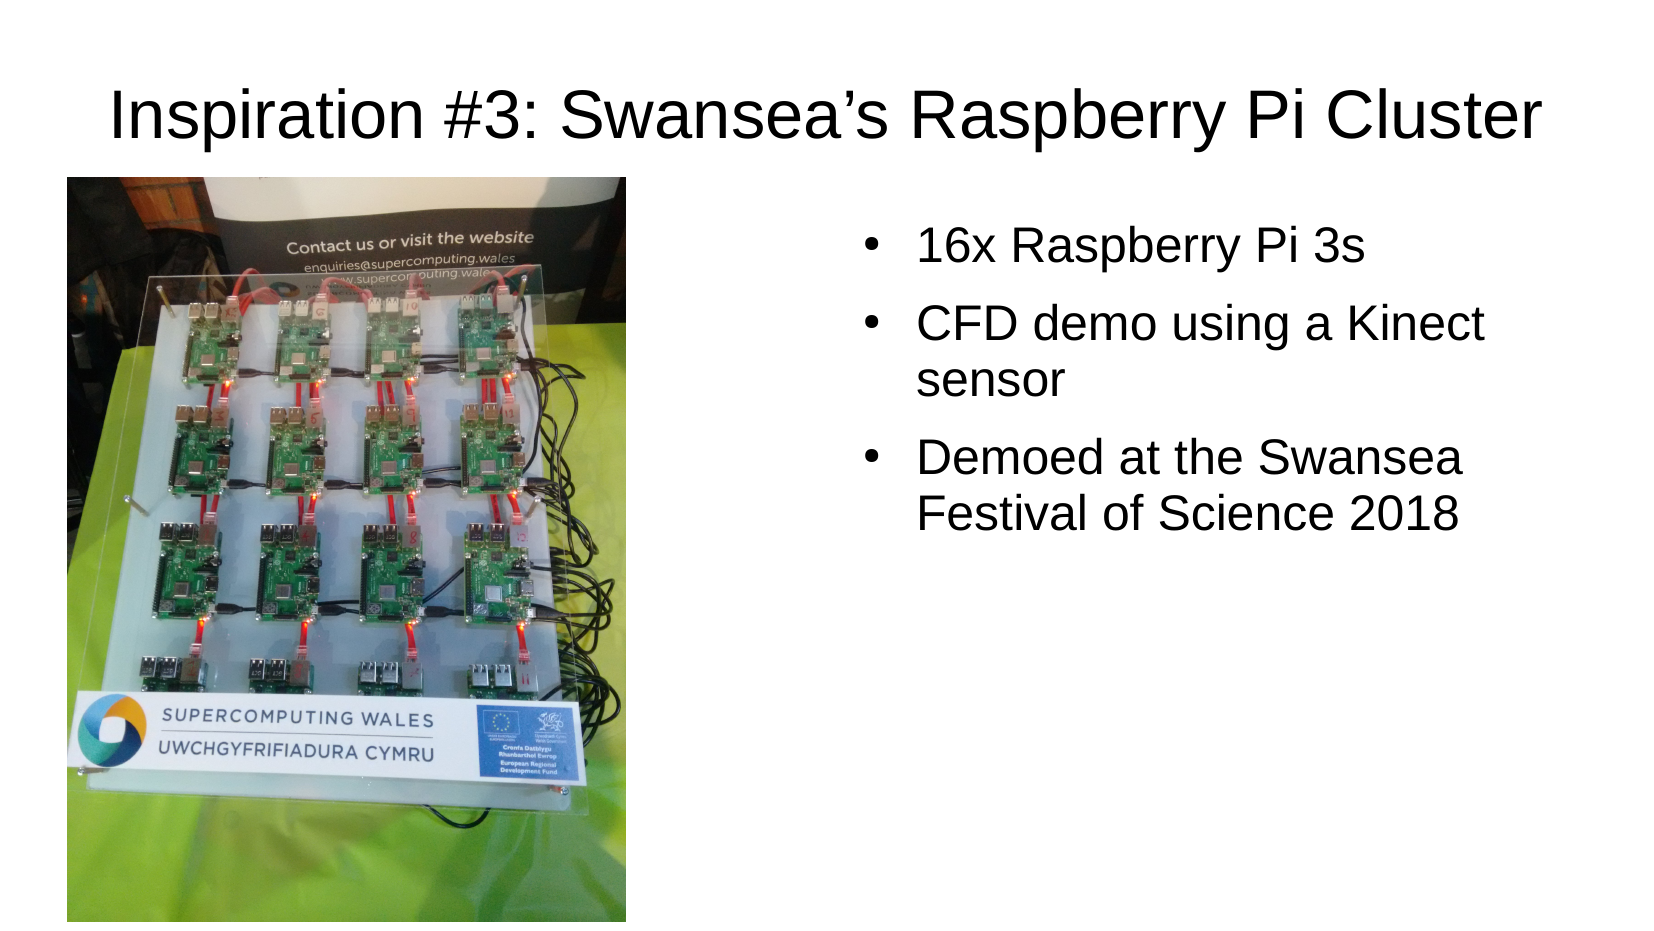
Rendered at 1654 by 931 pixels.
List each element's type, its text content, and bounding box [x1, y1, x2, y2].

picture [67, 177, 626, 922]
list 16x Raspberry Pi 3s CFD demo using a Kinect sensor Demoed at the Swansea Festival of Science 2018 [845, 217, 1572, 758]
title Inspiration #3: Swansea’s Raspberry Pi Cluster [82, 37, 1571, 193]
